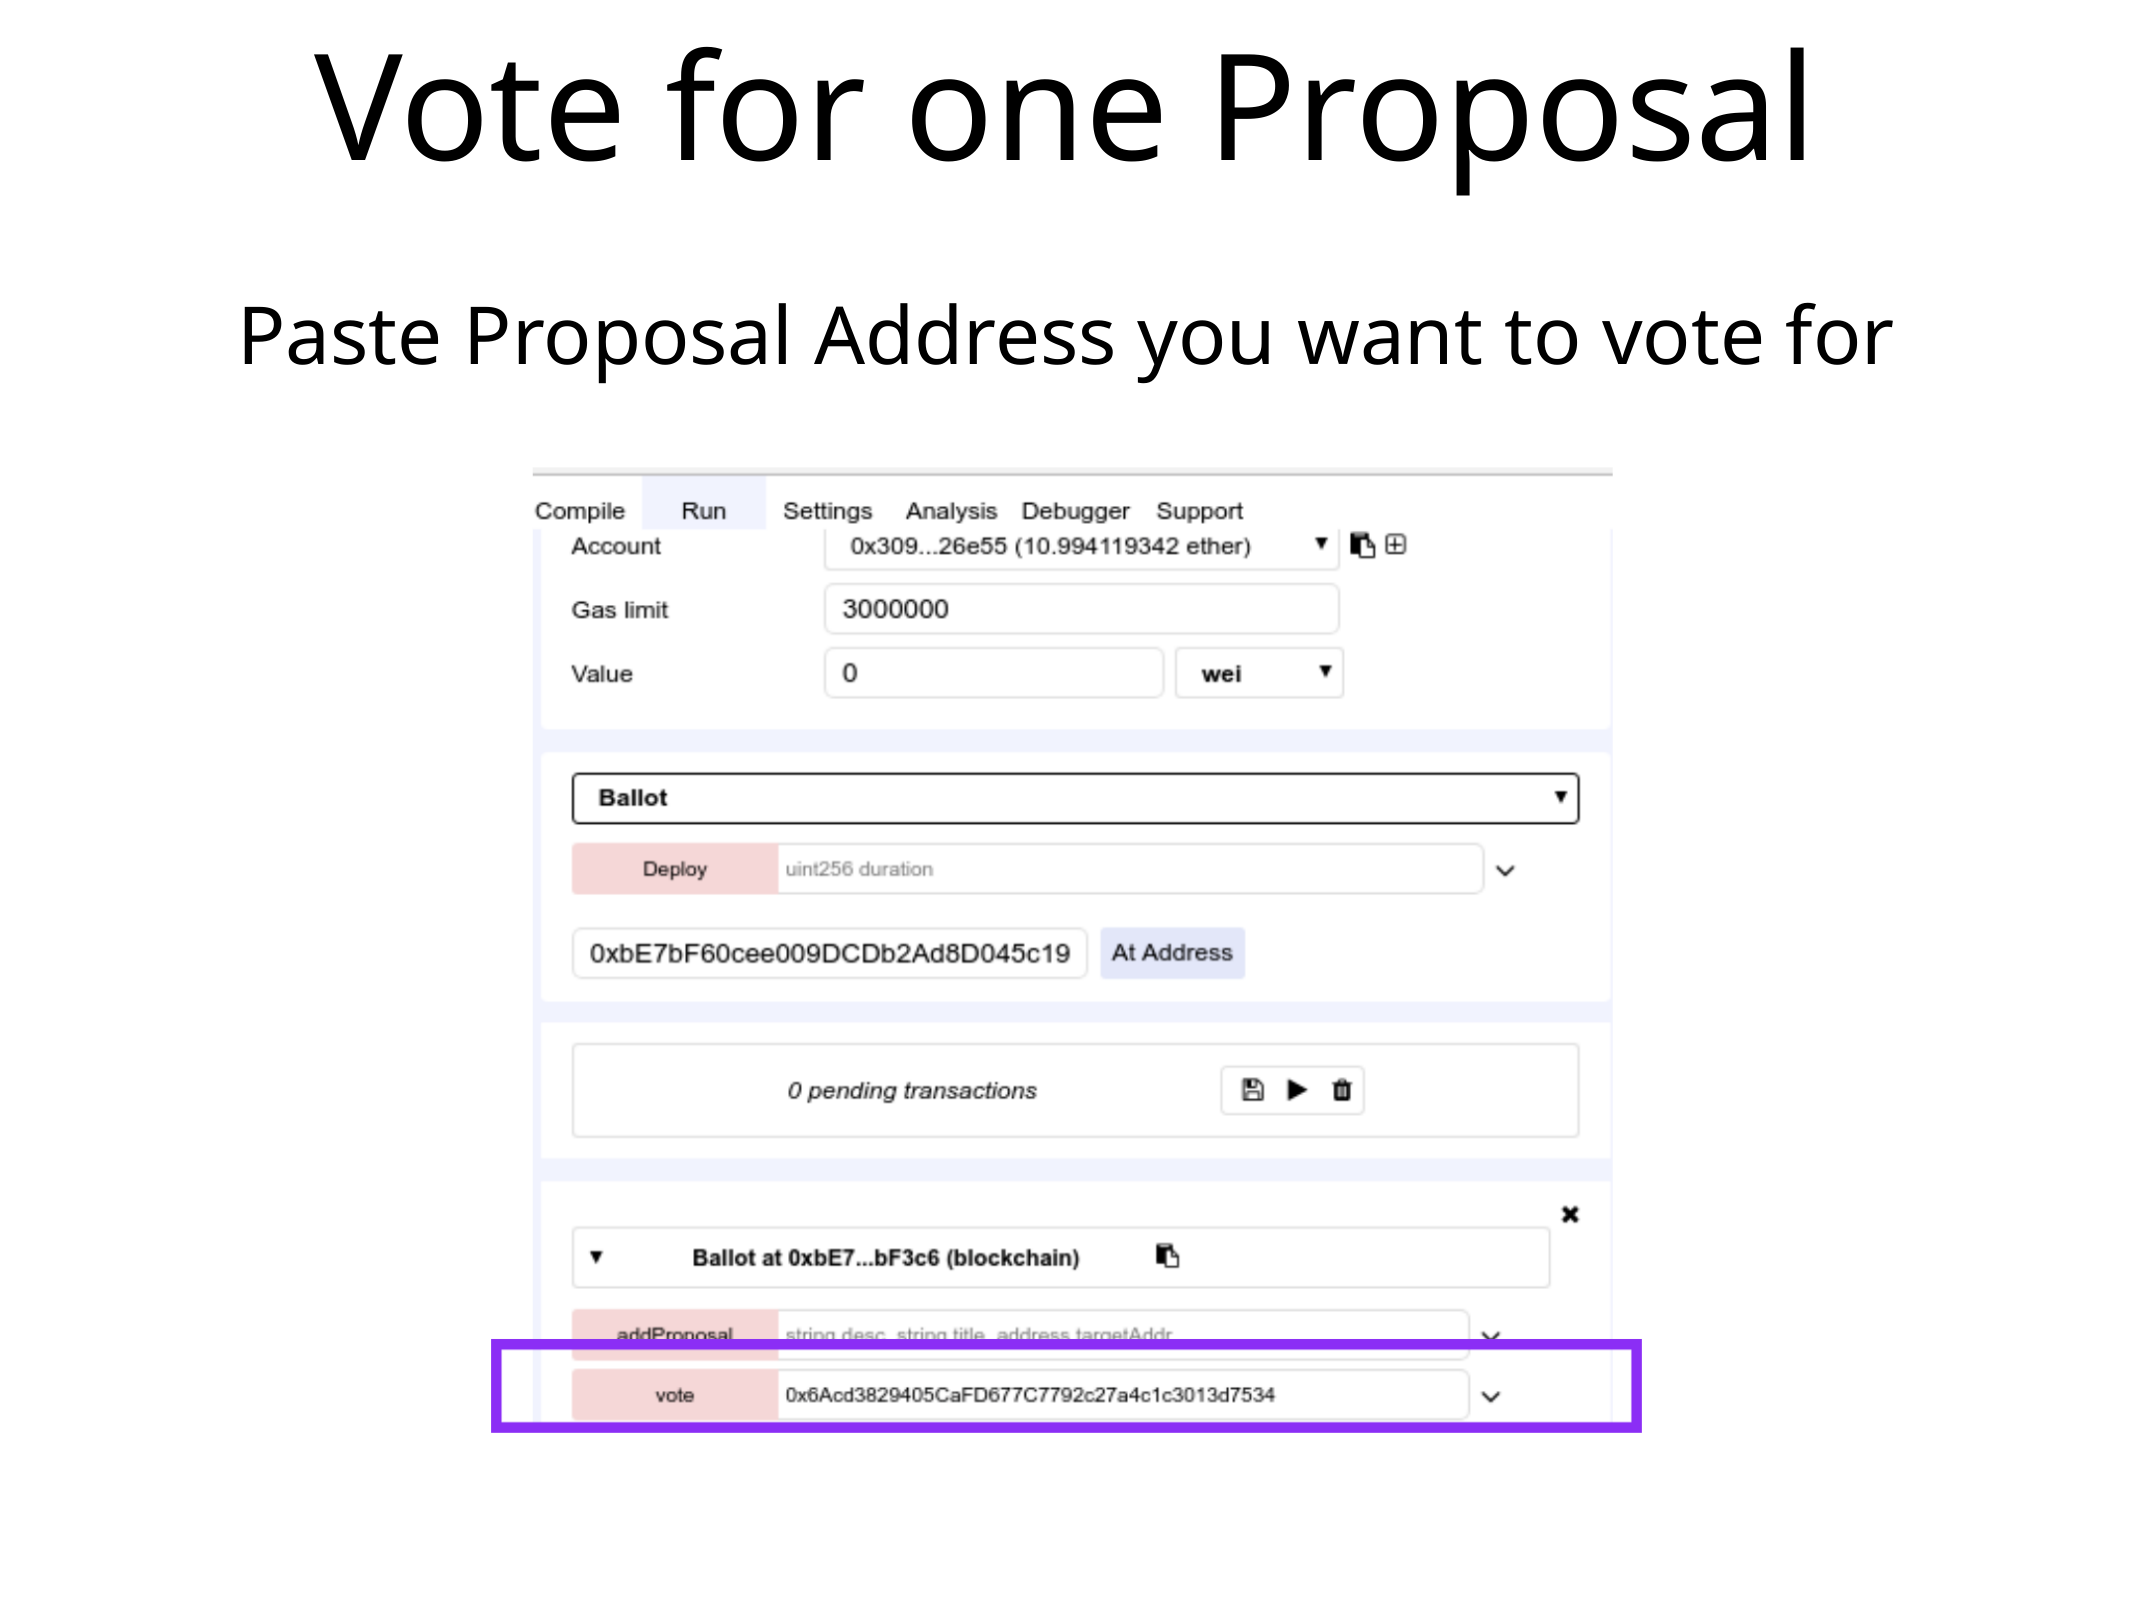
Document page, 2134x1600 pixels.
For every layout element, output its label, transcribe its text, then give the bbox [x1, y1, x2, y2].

subtitle Paste Proposal Address you want to vote for ( when dependencies.js is the active file ) [112, 277, 2021, 558]
title Vote for one Proposal [69, 5, 2064, 215]
picture [464, 432, 1669, 1510]
